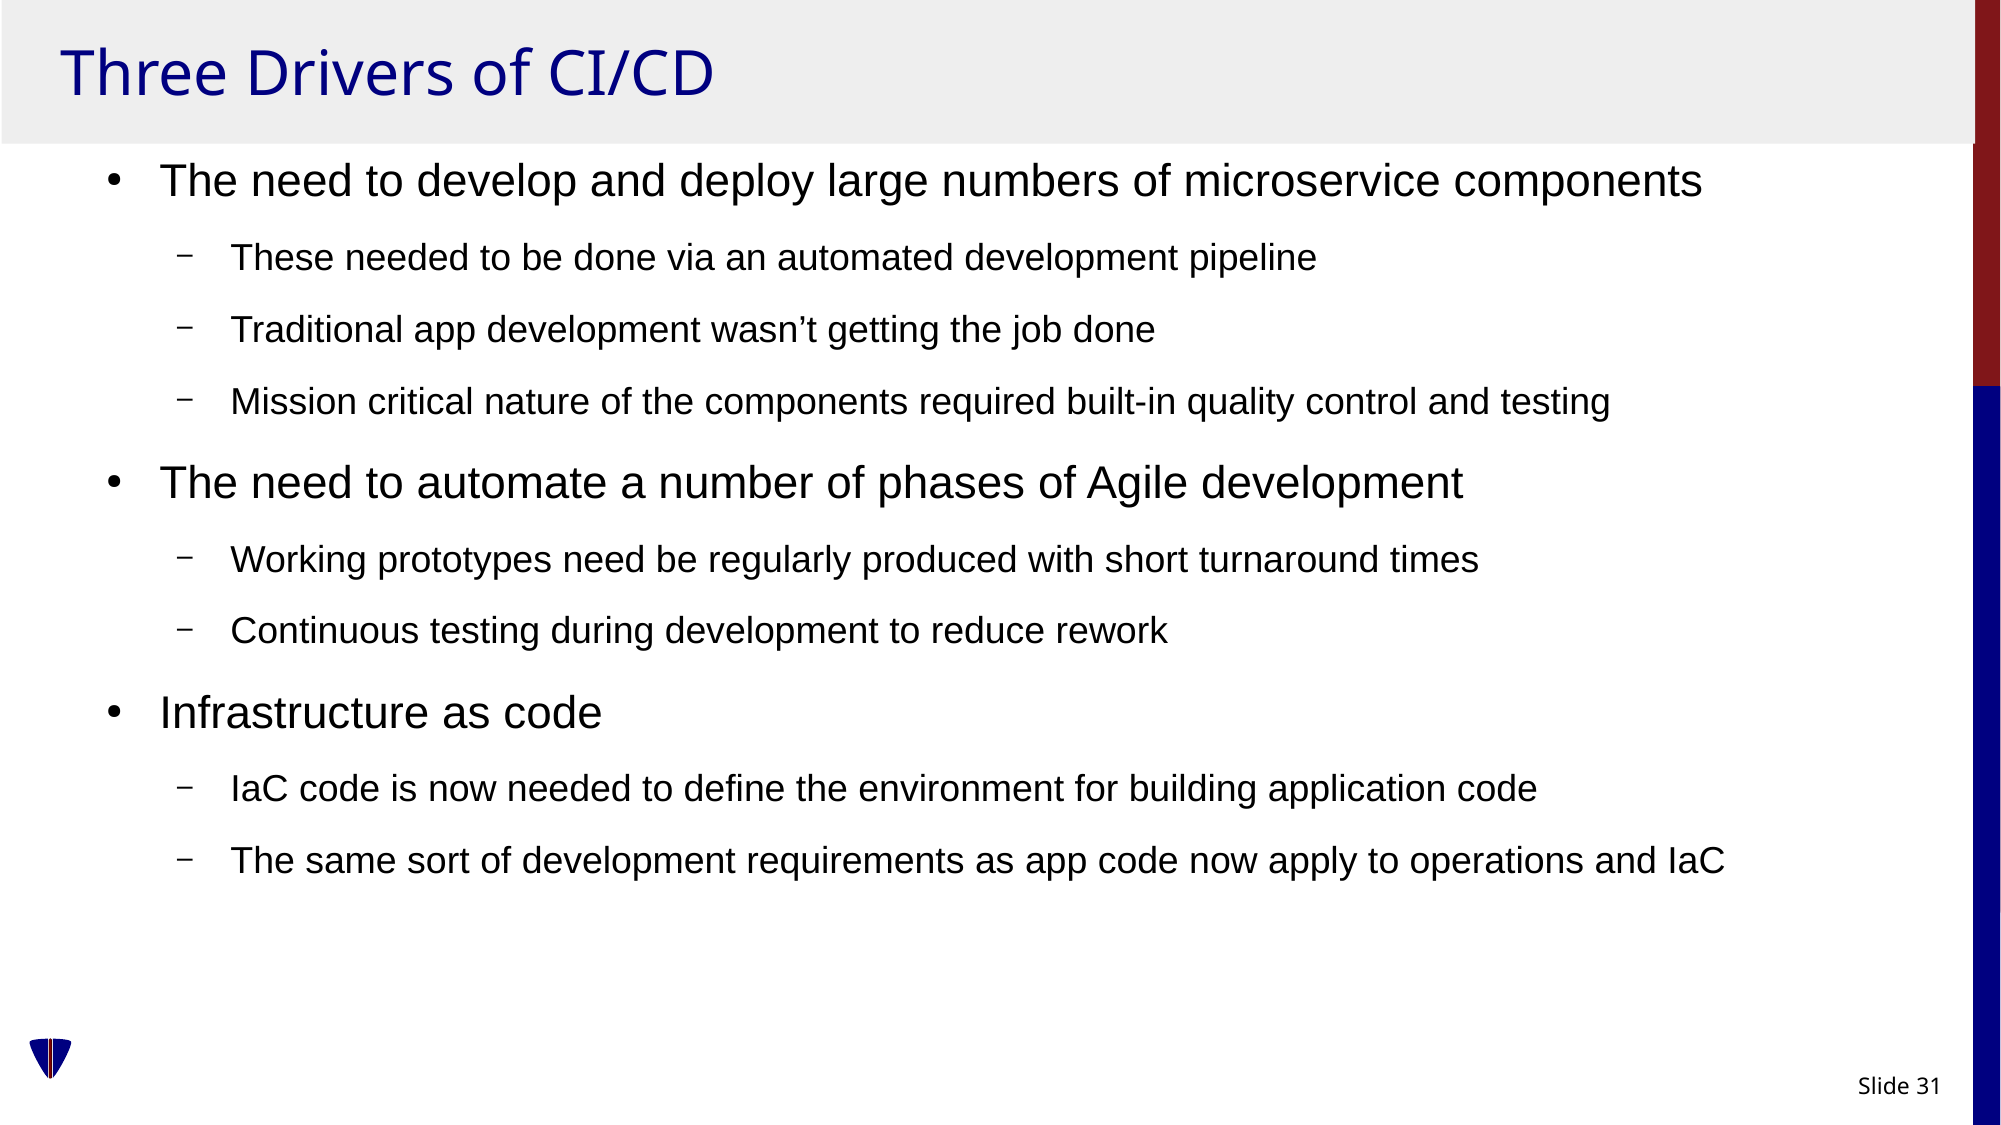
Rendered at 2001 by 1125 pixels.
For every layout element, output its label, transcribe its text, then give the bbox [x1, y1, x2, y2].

list The need to develop and deploy large numbers of microservice components These needed to be done via an automated development pipeline Traditional app development wasn’t getting the job done Mission critical nature of the components required built-in quality control and testing The need to automate a number of phases of Agile development Working prototypes need be regularly produced with short turnaround times Continuous testing during development to reduce rework Infrastructure as code IaC code is now needed to define the environment for building application code The same sort of development requirements as app code now apply to operations and IaC [88, 147, 1861, 1004]
title Three Drivers of CI/CD [1, 0, 1976, 144]
